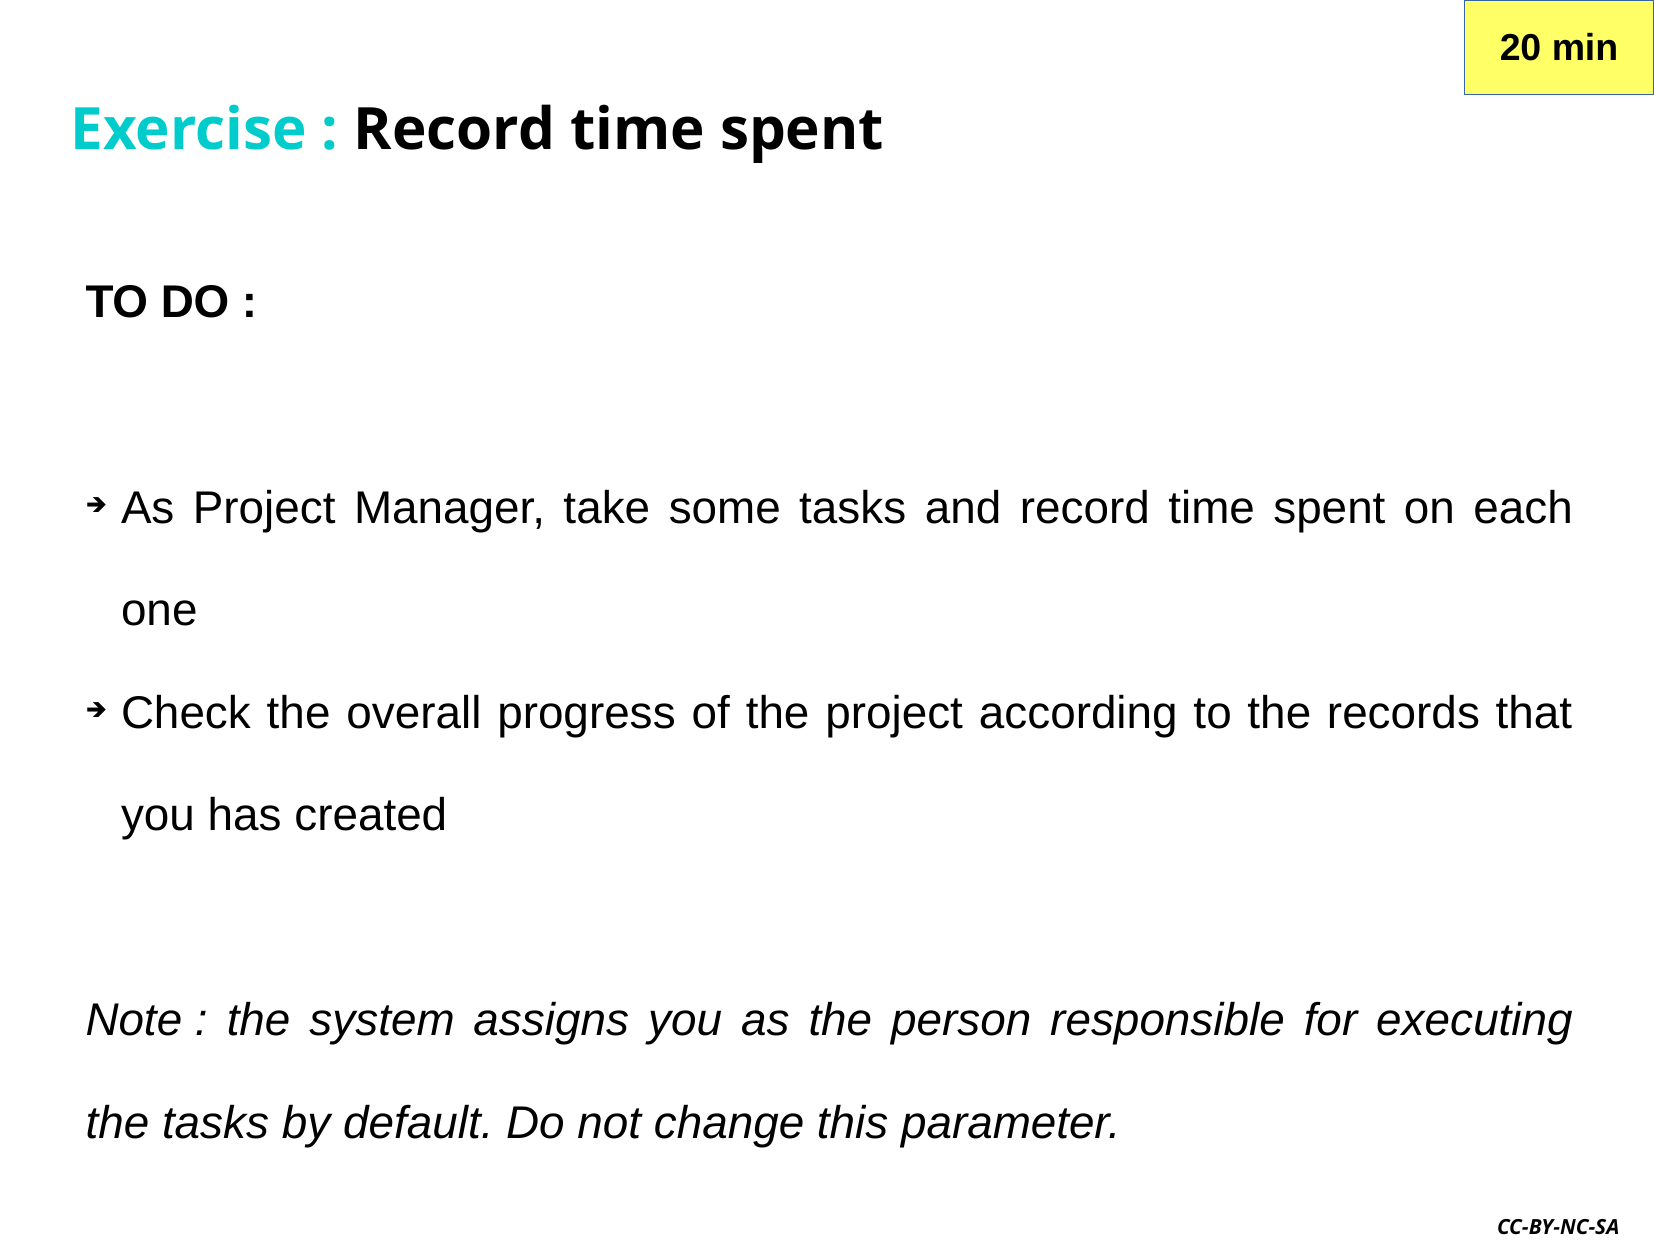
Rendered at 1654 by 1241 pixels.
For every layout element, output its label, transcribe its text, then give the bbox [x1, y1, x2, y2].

title Exercise : Record time spent [70, 23, 1560, 217]
text_box TO DO : As Project Manager, take some tasks and record time spent on each one Check the overall progress of the project according to the records that you has created Note : the system assigns you as the person responsible for executing the tasks by default. Do not change this parameter. [70, 217, 1589, 1241]
text_box 20 min [1464, 0, 1654, 95]
text_box CC-BY-NC-SA [1482, 1204, 1654, 1241]
